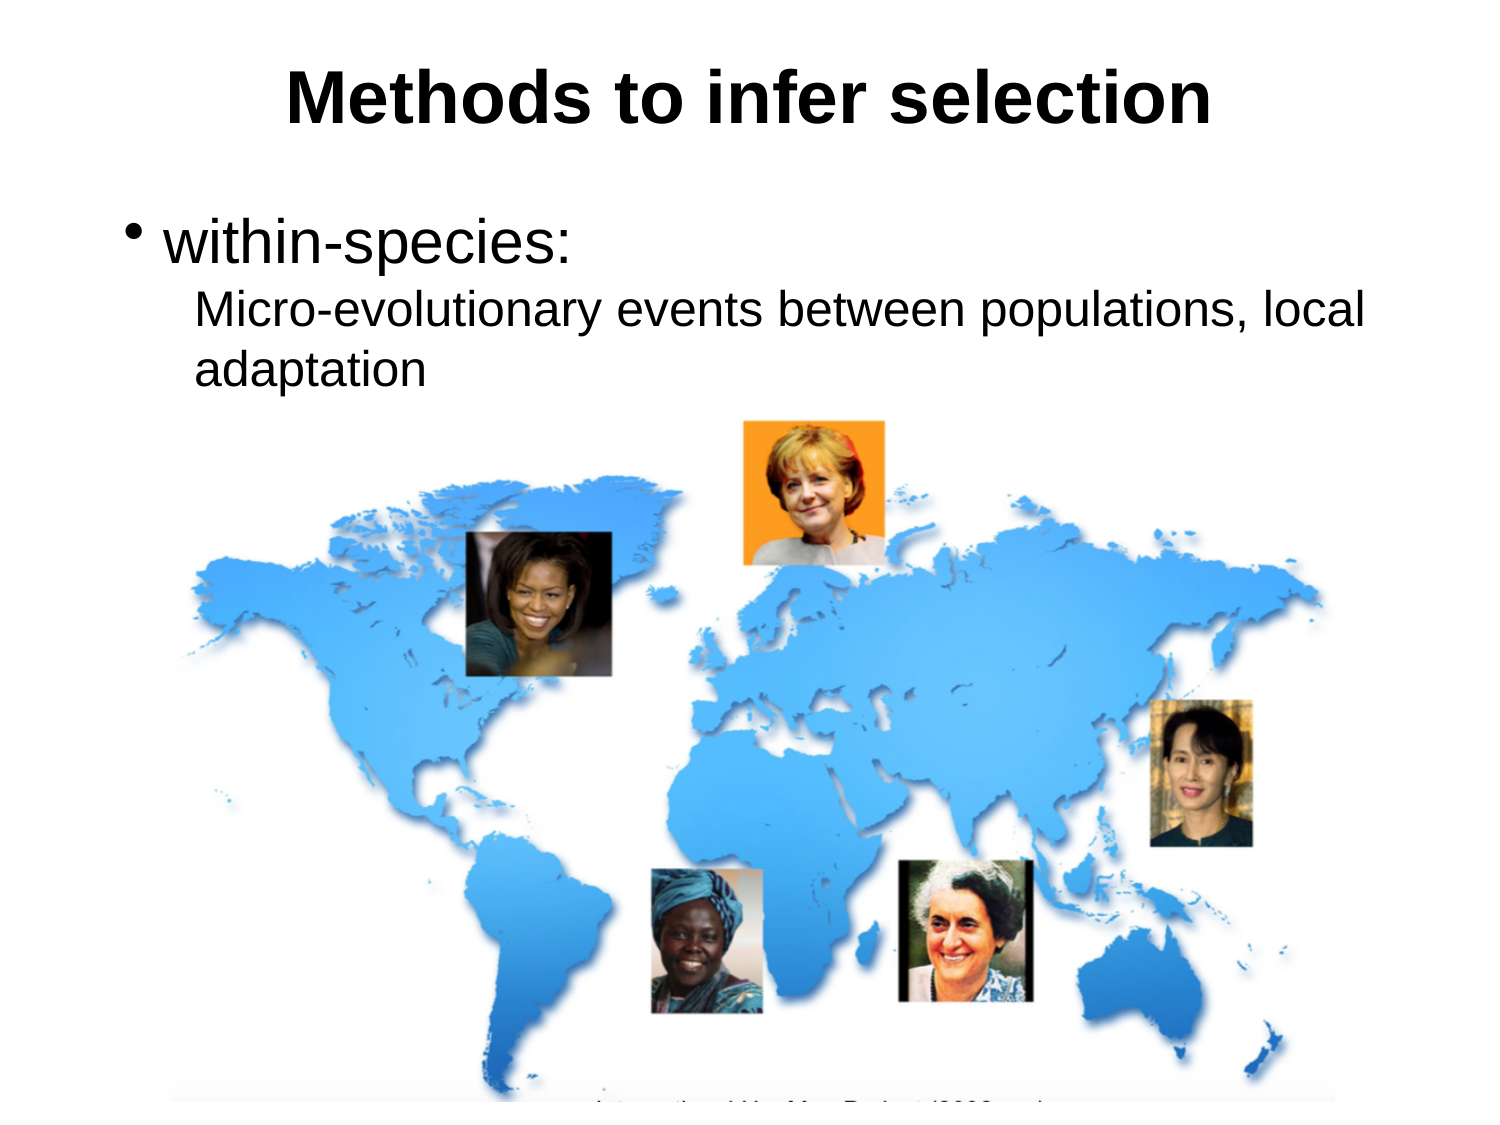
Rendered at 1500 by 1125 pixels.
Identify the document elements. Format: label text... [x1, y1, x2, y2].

picture [169, 408, 1335, 1102]
list within-species: Micro-evolutionary events between populations, local adaptation [75, 186, 1425, 929]
title Methods to infer selection [75, 0, 1425, 186]
